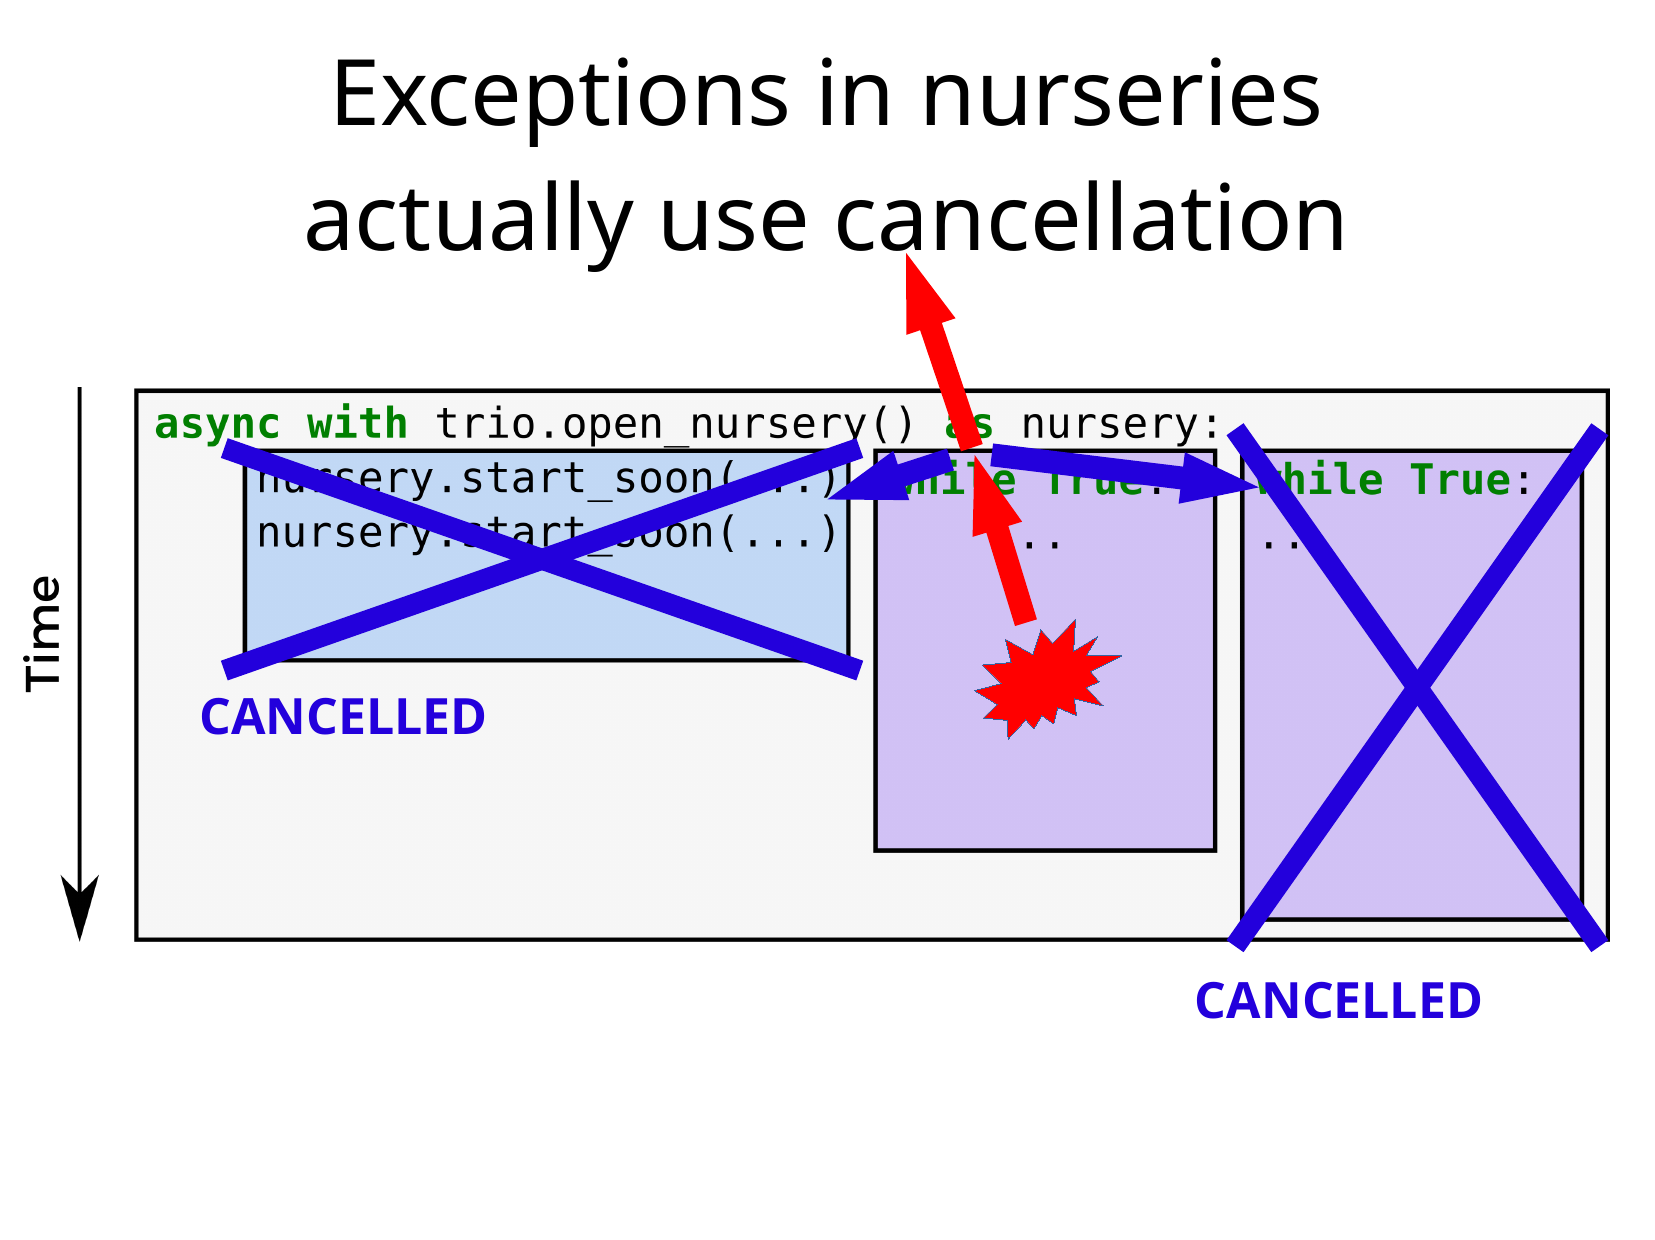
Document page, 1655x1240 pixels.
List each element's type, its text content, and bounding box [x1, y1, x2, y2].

picture [23, 387, 1610, 943]
text_box CANCELLED [184, 673, 517, 776]
title Exceptions in nurseries actually use cancellation [82, 40, 1572, 265]
picture [1251, 707, 1584, 943]
text_box CANCELLED [1180, 957, 1512, 1059]
text_box [974, 619, 1122, 740]
